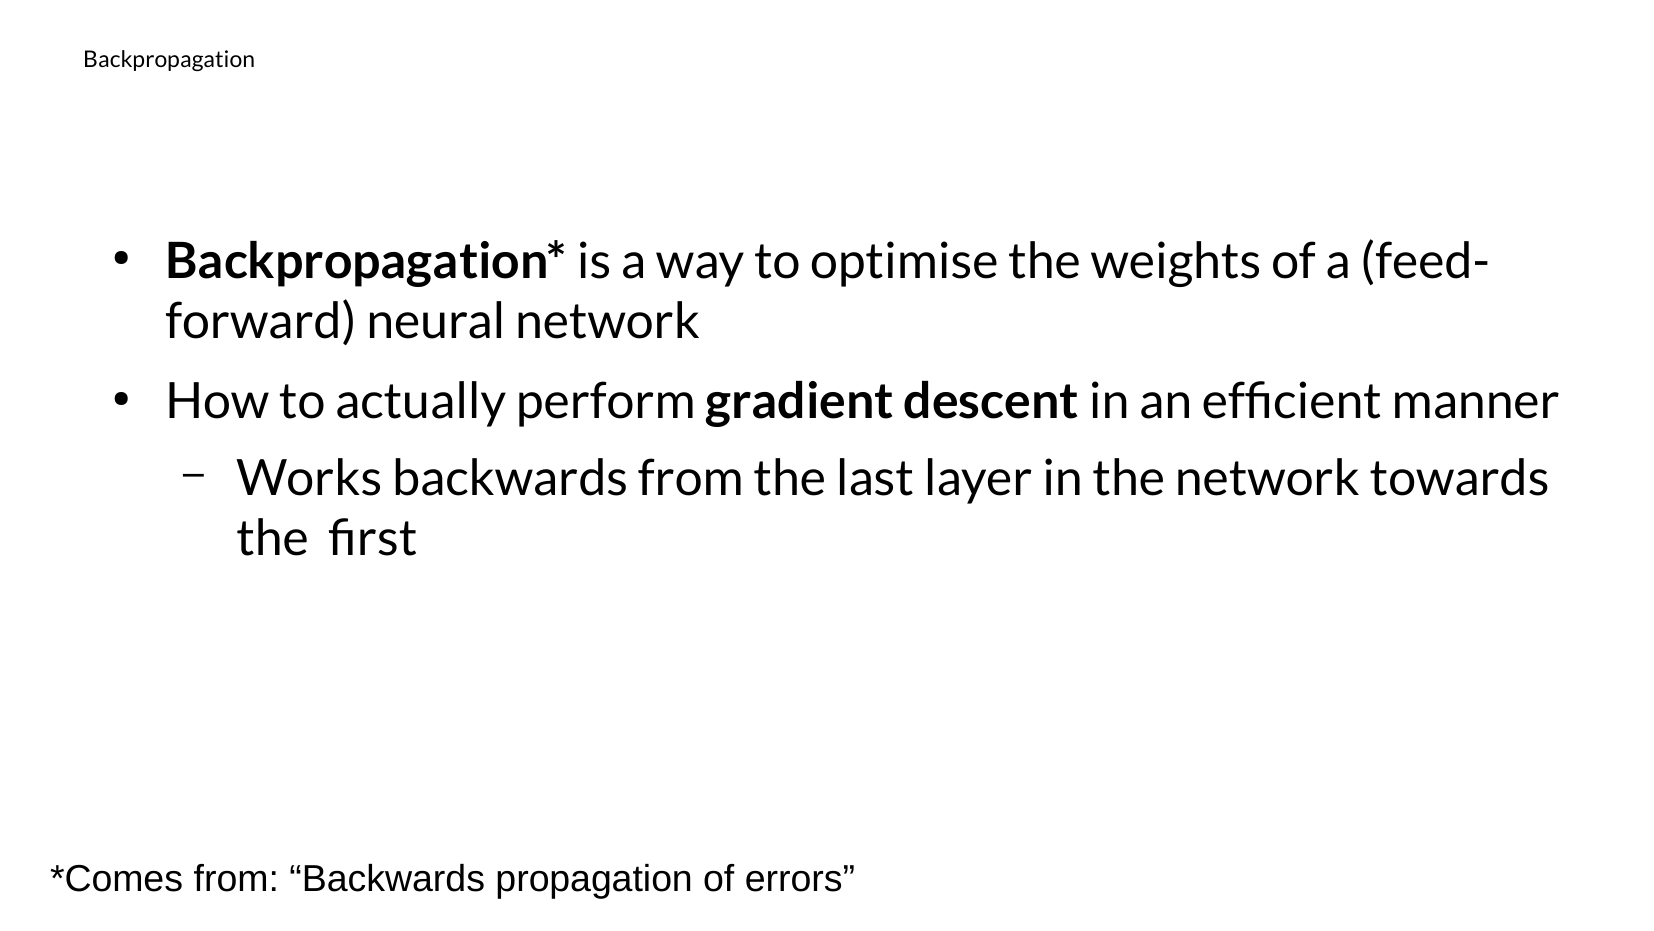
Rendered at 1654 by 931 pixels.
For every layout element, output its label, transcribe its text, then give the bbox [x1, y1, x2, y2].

title Backpropagation [83, 0, 1571, 119]
text_box *Comes from: “Backwards propagation of errors” [35, 850, 871, 908]
list Backpropagation* is a way to optimise the weights of a (feed-forward) neural network How to actually perform gradient descent in an efficient manner Works backwards from the last layer in the network towards the first [94, 228, 1583, 851]
